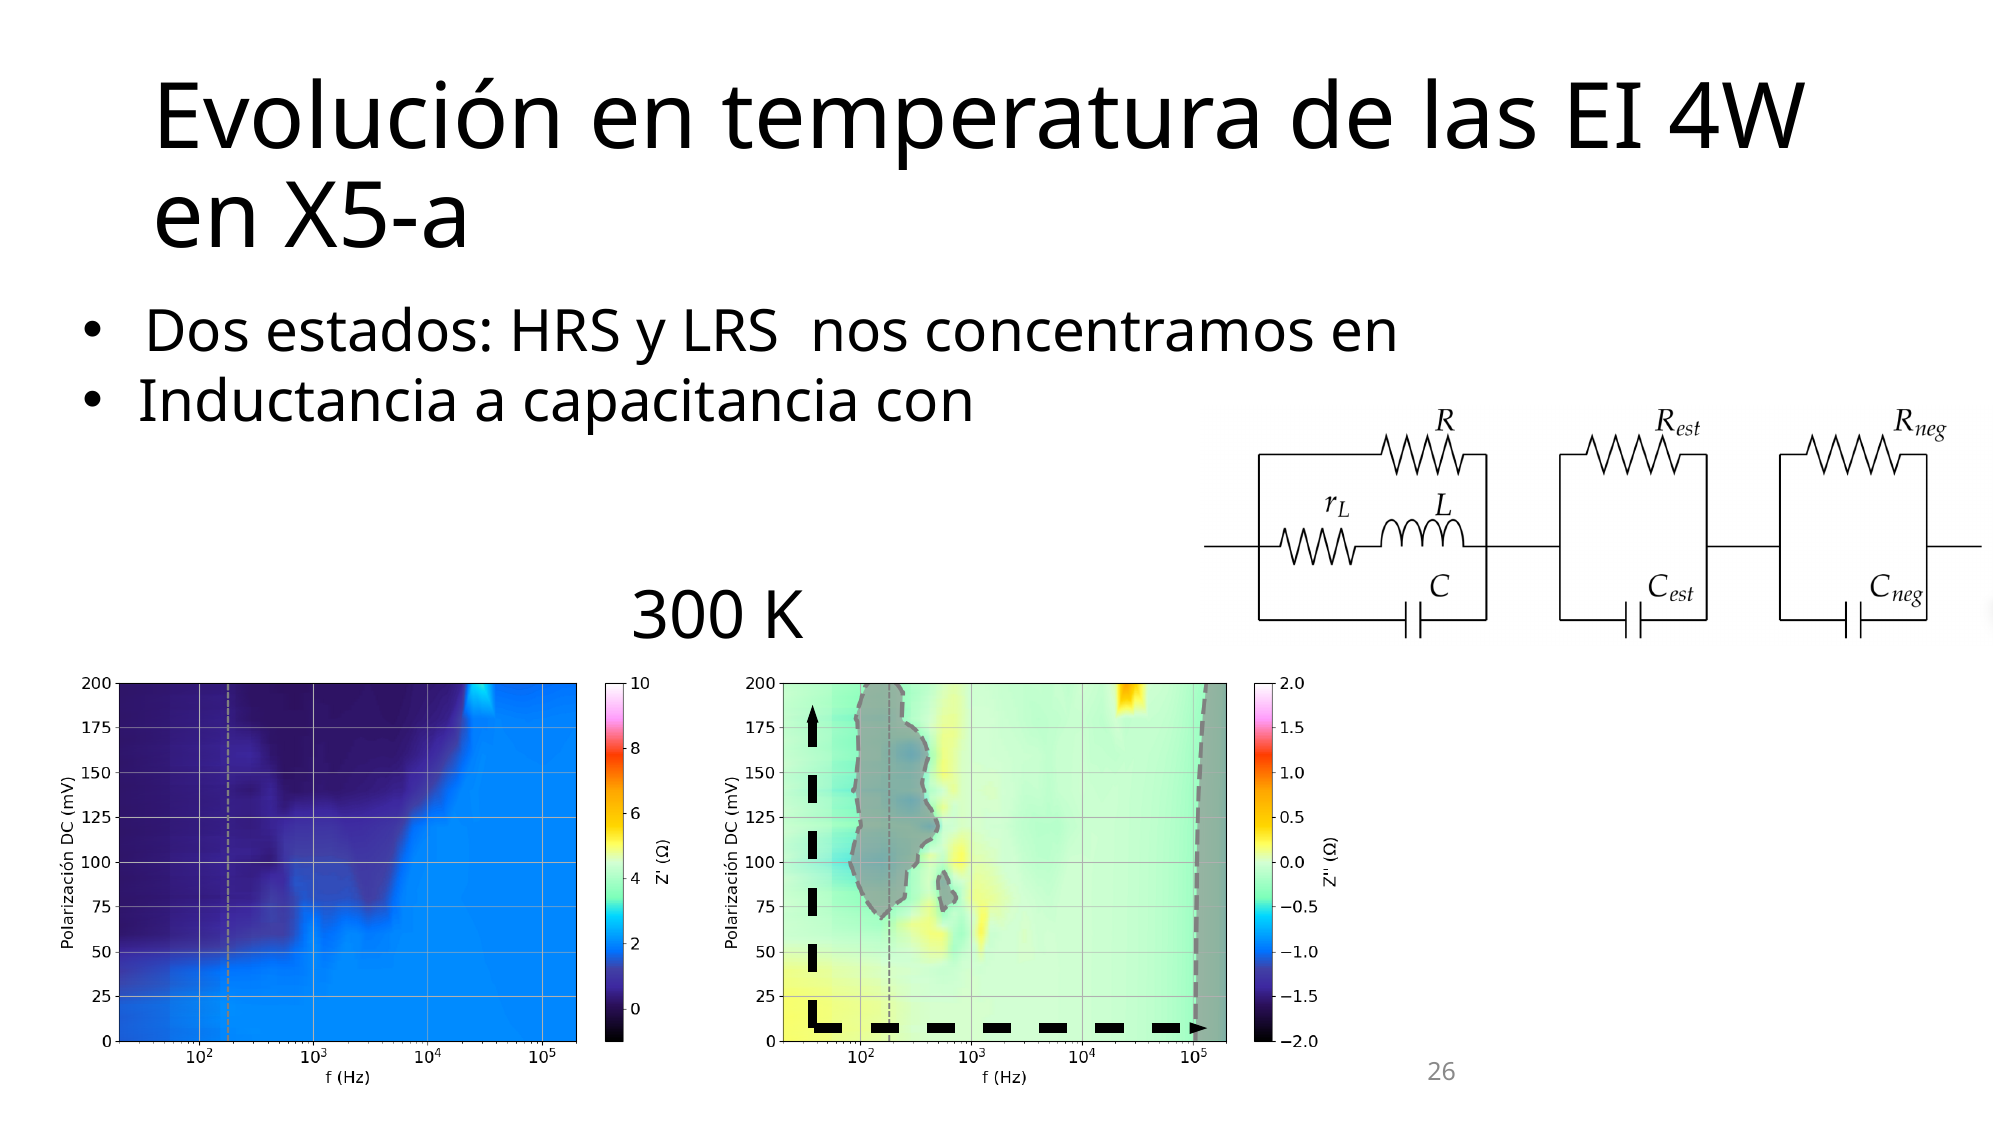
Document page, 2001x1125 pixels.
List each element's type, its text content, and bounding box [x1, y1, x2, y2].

text_box Dos estados: HRS y LRS nos concentramos en Inductancia a capacitancia con [67, 285, 1620, 443]
text_box 300 K [616, 563, 800, 660]
picture [43, 659, 1372, 1103]
title Evolución en temperatura de las EI 4W en X5-a [137, 59, 1919, 278]
picture [1200, 405, 1993, 646]
text_box 26 [1412, 1042, 1863, 1103]
